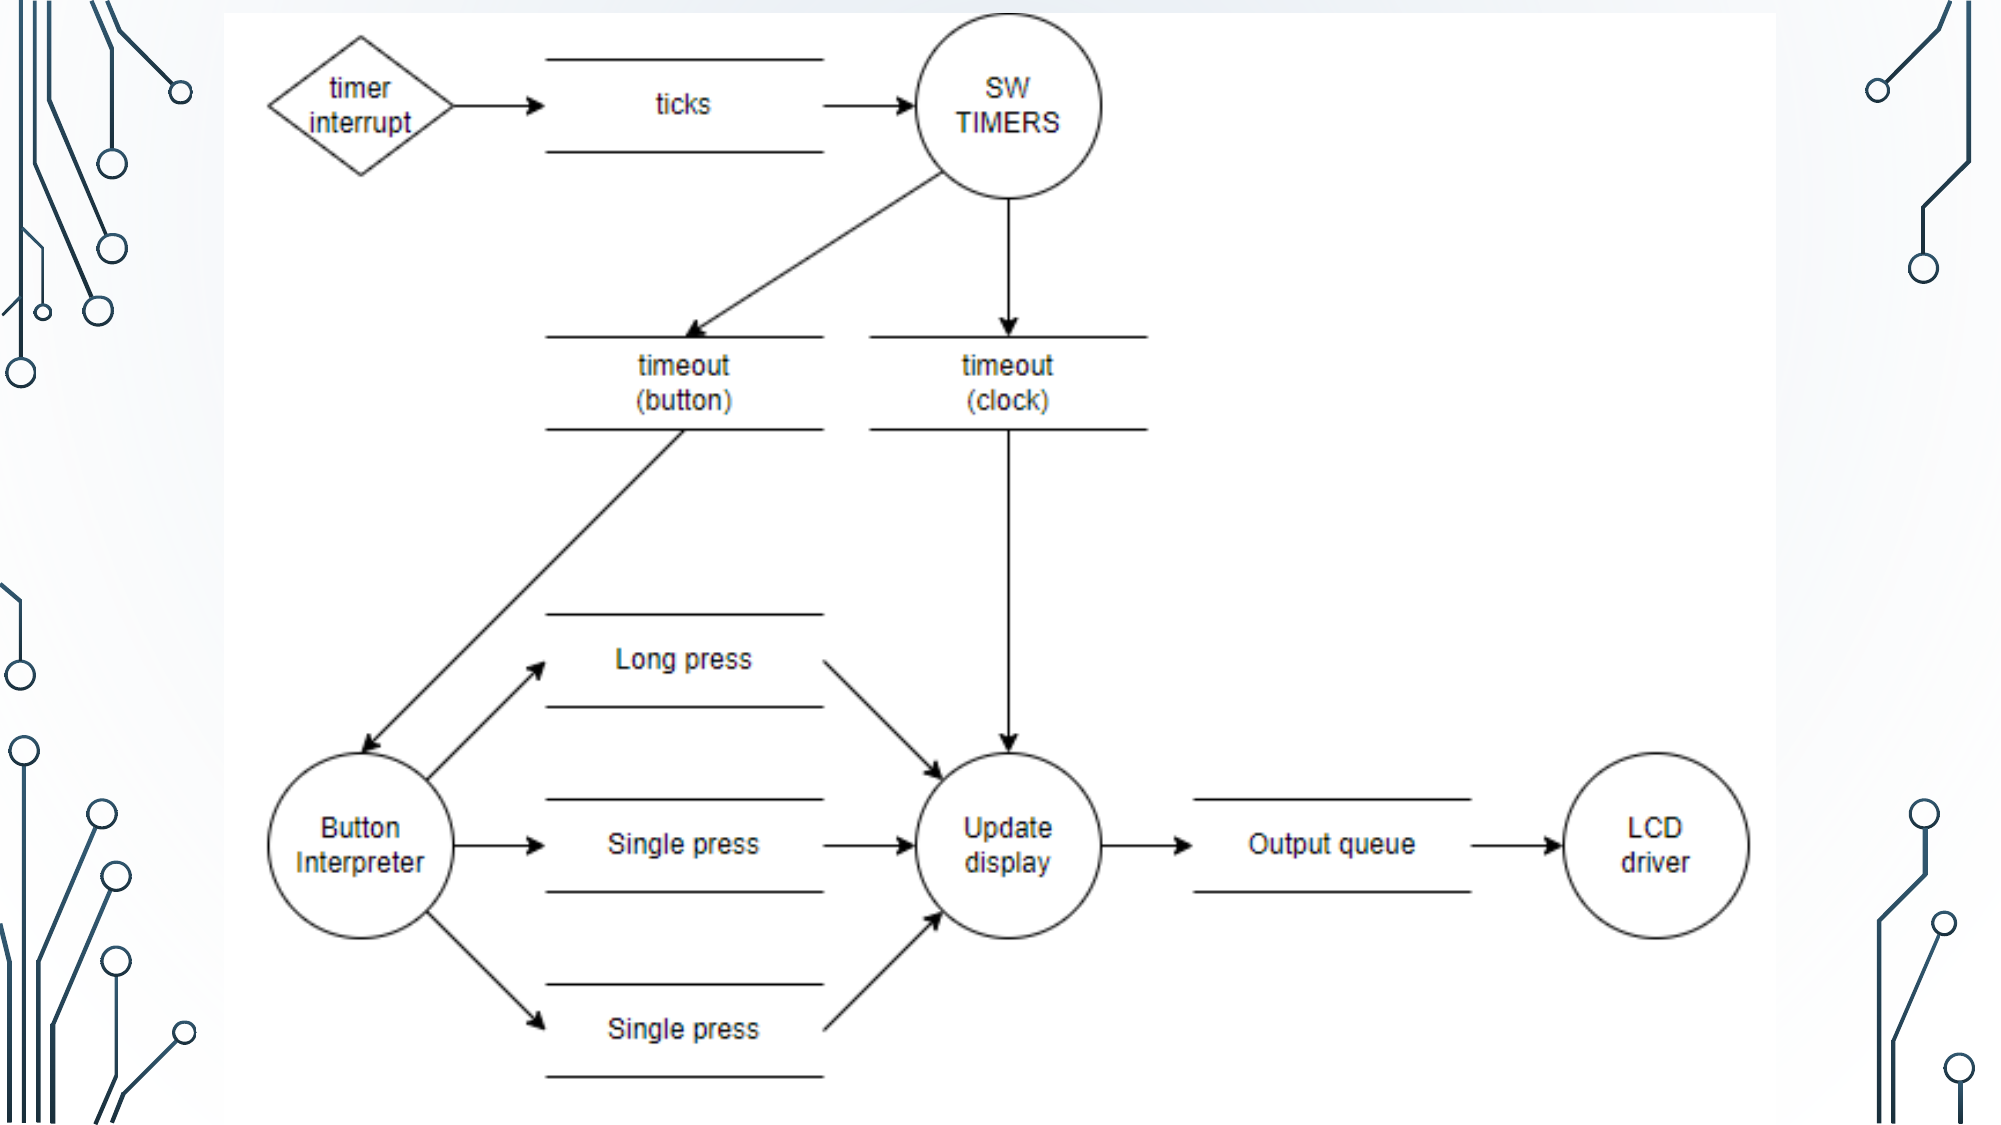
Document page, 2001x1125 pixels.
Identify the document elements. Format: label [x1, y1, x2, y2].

picture [224, 13, 1776, 1125]
